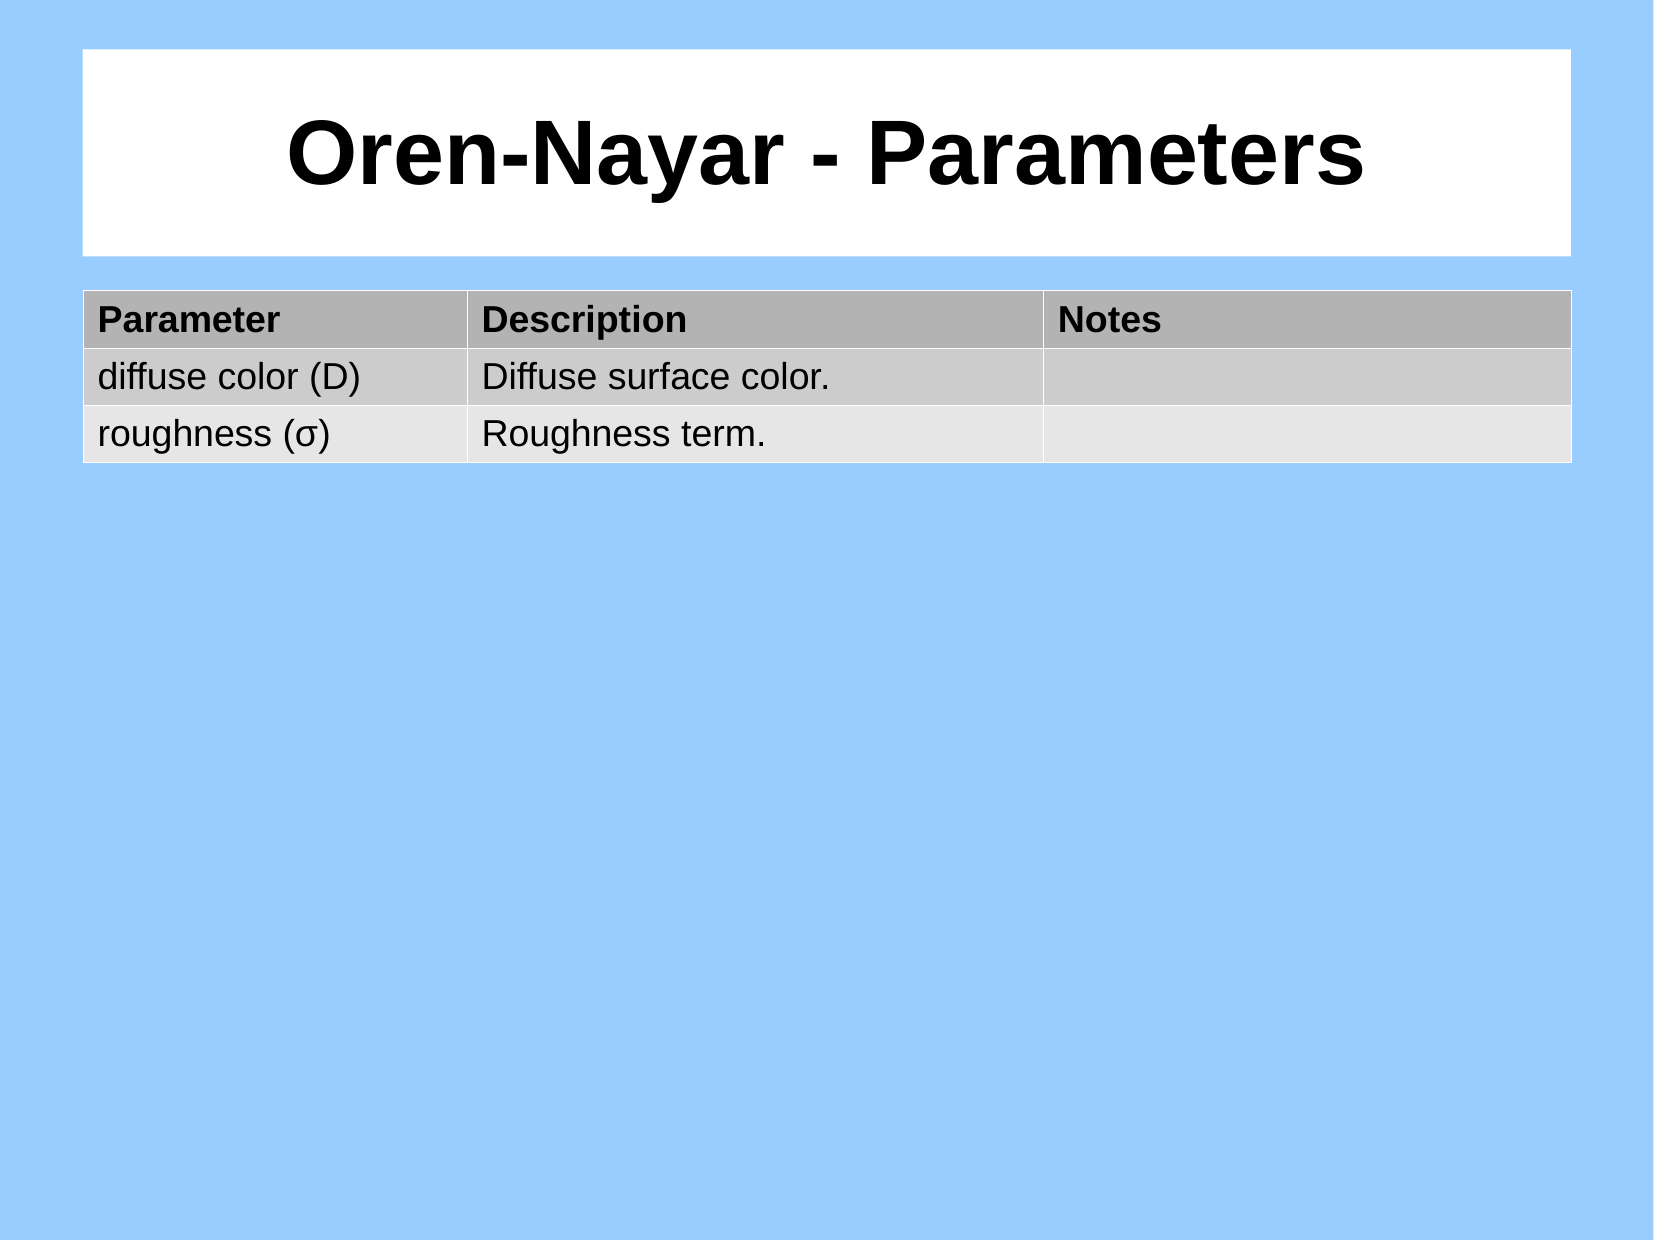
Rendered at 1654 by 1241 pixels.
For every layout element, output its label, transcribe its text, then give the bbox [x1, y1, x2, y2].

table_cell roughness (σ) [84, 406, 467, 462]
table_header Notes [1044, 291, 1571, 348]
table_header Description [468, 291, 1043, 348]
table_cell Roughness term. [468, 406, 1043, 462]
table_header Parameter [84, 291, 467, 348]
table_cell [1044, 349, 1571, 405]
table_cell diffuse color (D) [84, 349, 467, 405]
title Oren-Nayar - Parameters [82, 49, 1571, 257]
table_cell [1044, 406, 1571, 462]
table_cell Diffuse surface color. [468, 349, 1043, 405]
